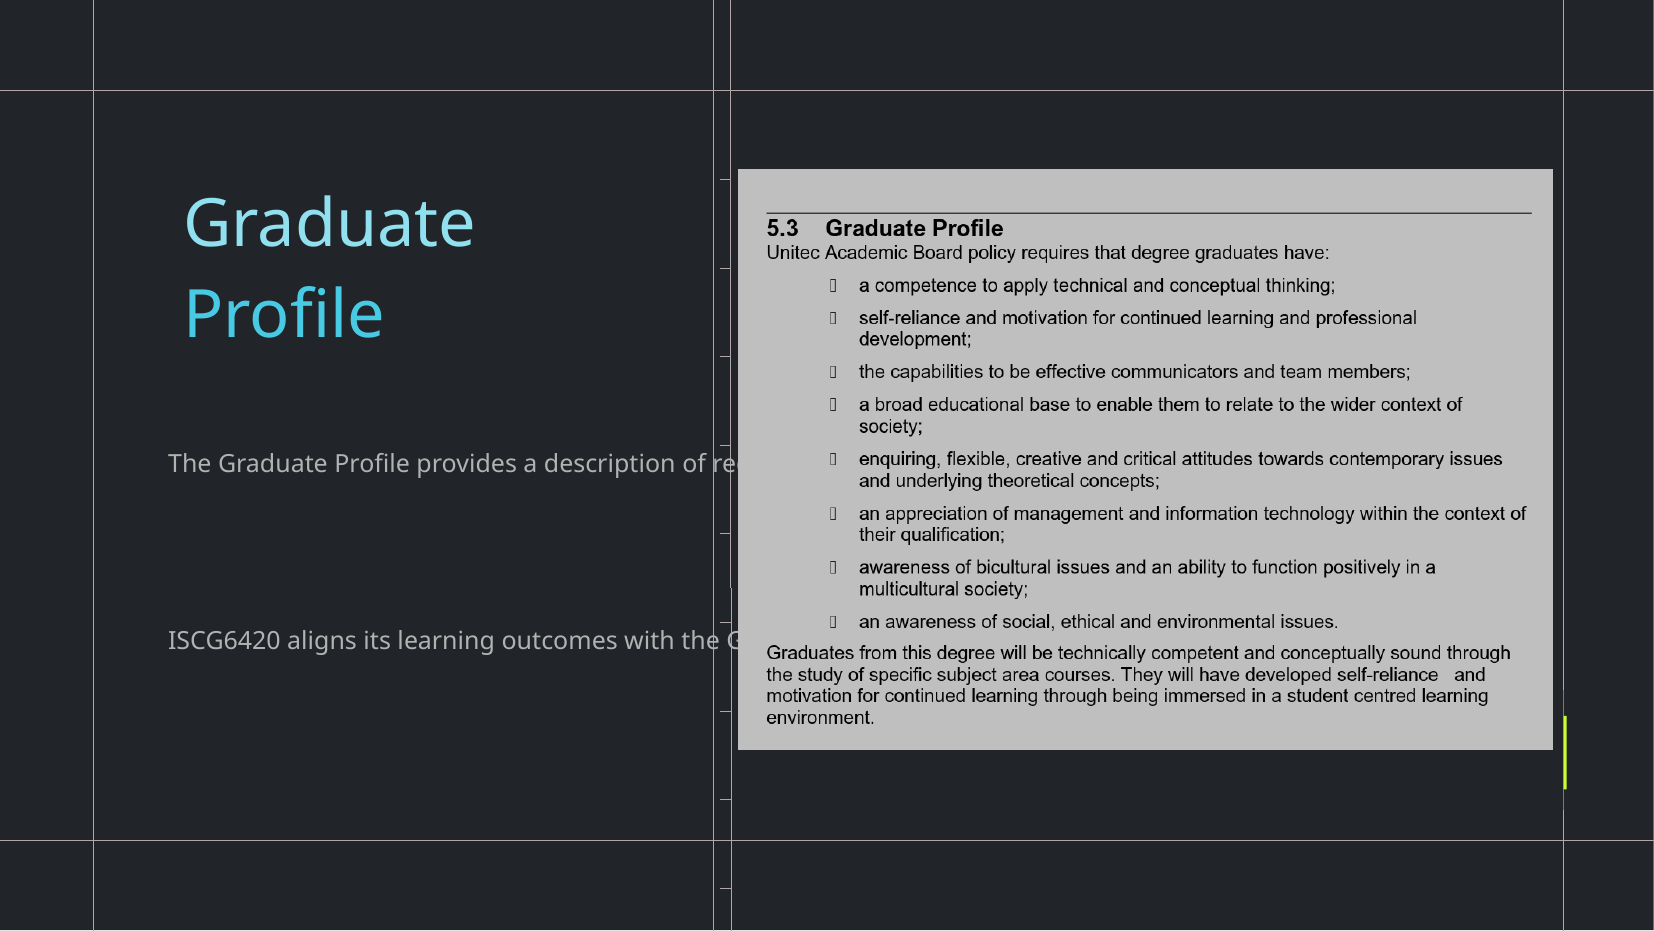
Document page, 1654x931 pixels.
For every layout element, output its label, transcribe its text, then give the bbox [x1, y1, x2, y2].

text_box [1218, 690, 1564, 811]
picture [738, 169, 1553, 751]
text_box Graduate Profile [168, 180, 706, 353]
text_box The Graduate Profile provides a description of required competencies for graduates of the Bachelor program [153, 438, 634, 571]
text_box ISCG6420 aligns its learning outcomes with the Graduate Profile [153, 615, 634, 748]
